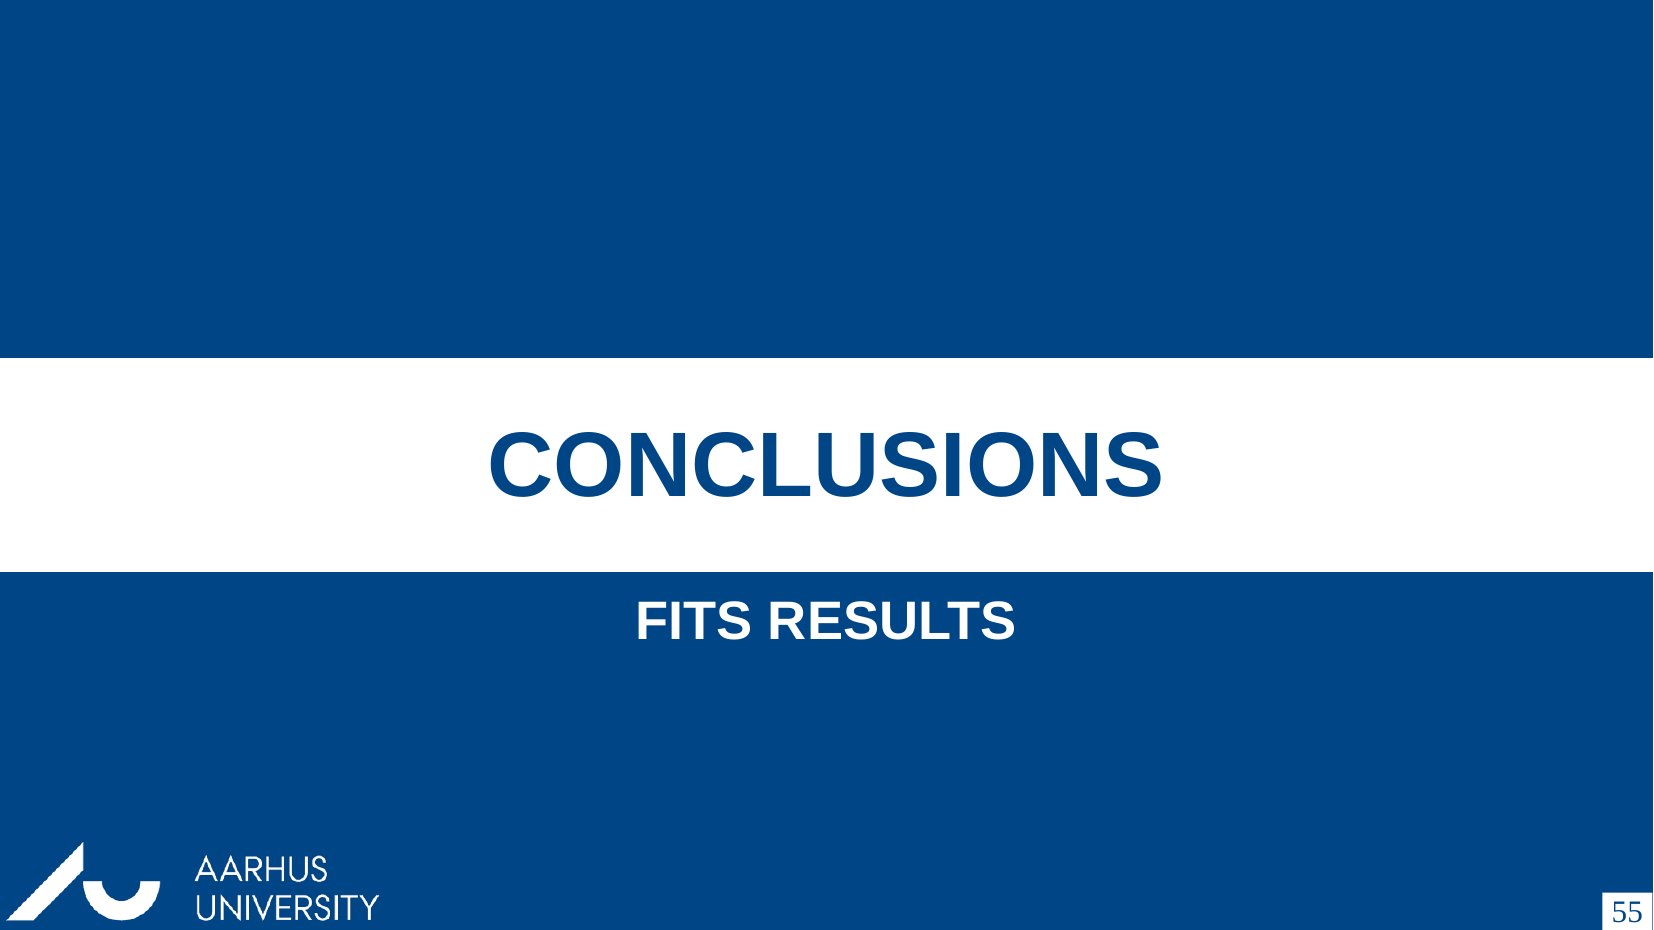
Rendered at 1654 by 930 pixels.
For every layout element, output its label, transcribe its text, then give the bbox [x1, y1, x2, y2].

title CONCLUSIONS [0, 358, 1653, 572]
picture [5, 841, 414, 928]
text_box FITS RESULTS [620, 583, 1033, 660]
